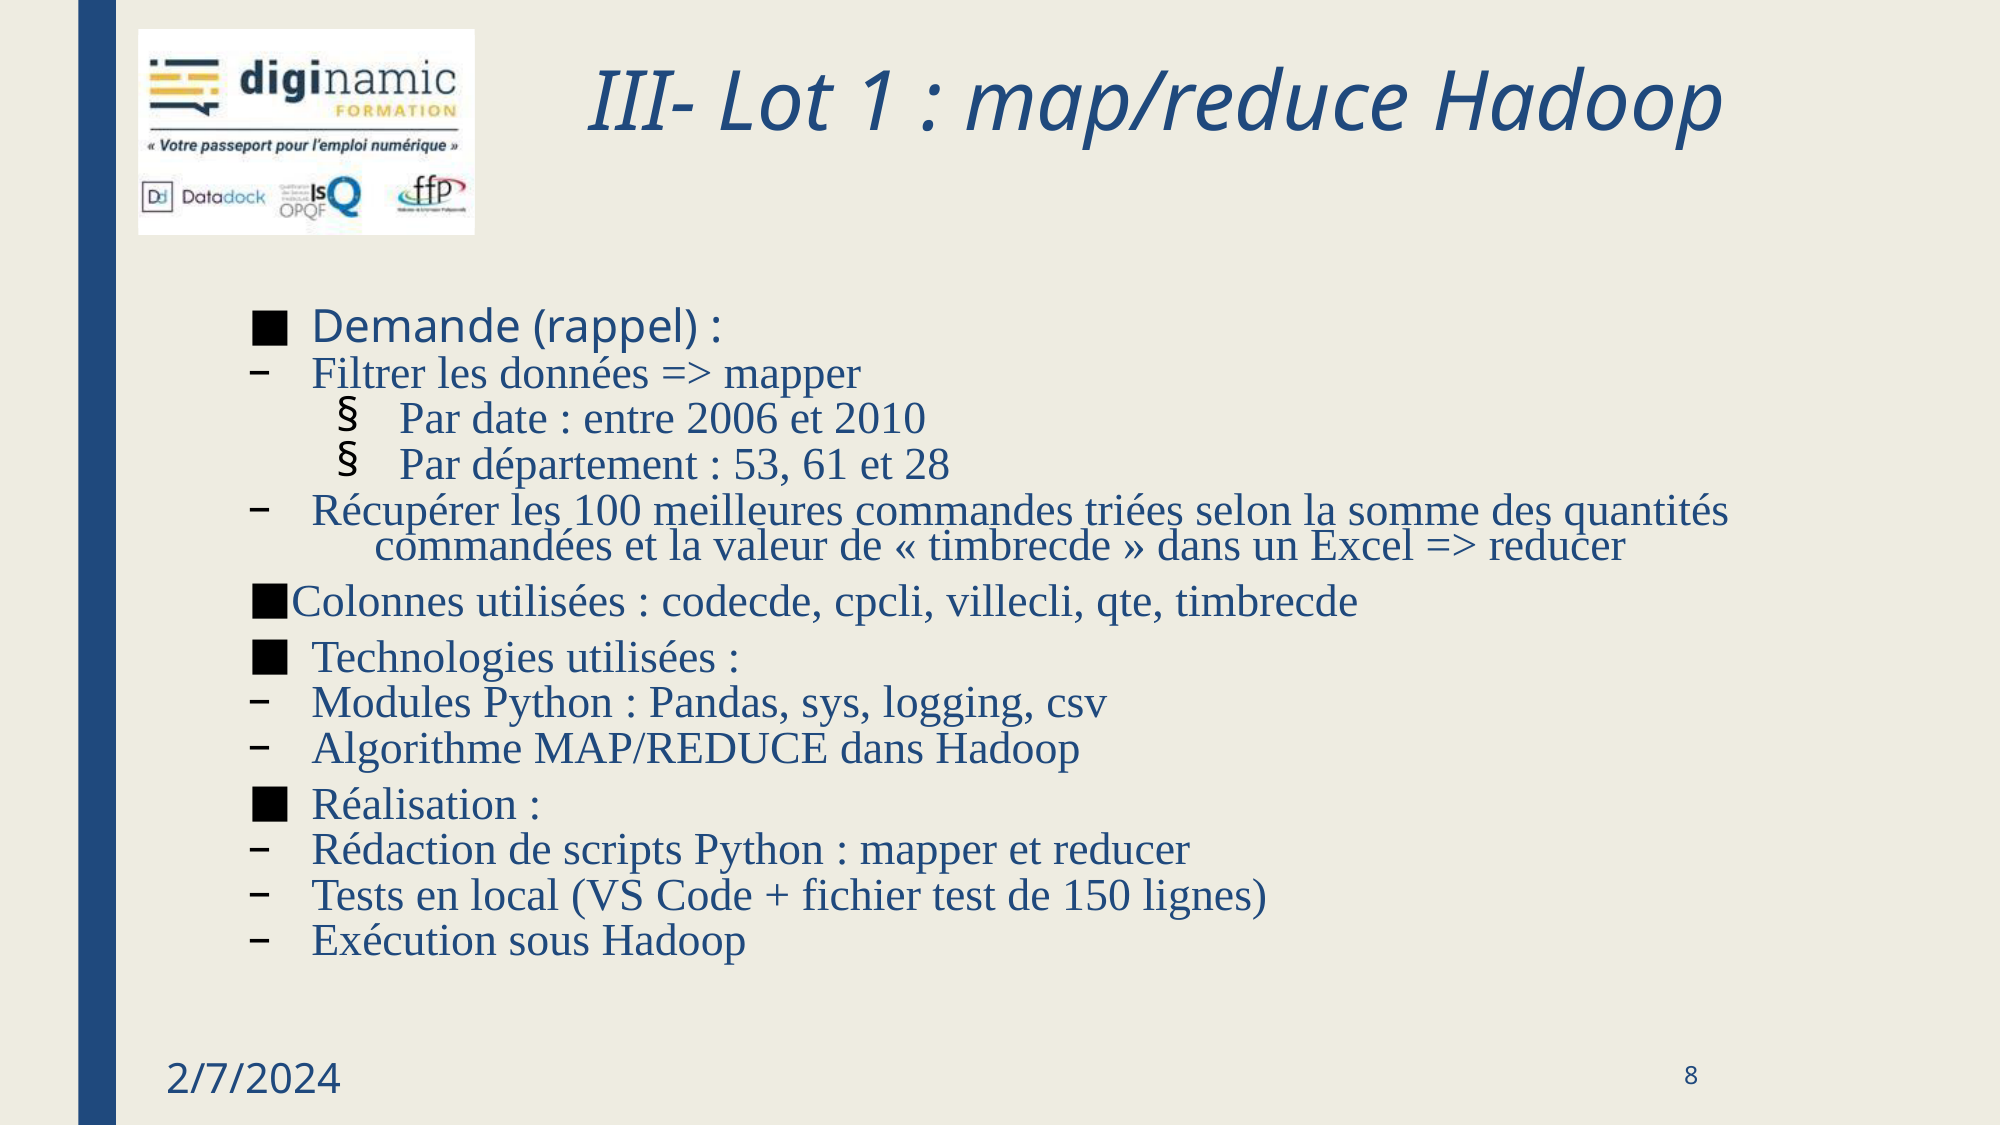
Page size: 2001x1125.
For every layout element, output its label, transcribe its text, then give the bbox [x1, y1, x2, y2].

text_box Demande (rappel) : Filtrer les données => mapper Par date : entre 2006 et 2010 Par département : 53, 61 et 28 Récupérer les 100 meilleures commandes triées selon la somme des quantités commandées et la valeur de « timbrecde » dans un Excel => reducer Colonnes utilisées : codecde, cpcli, villecli, qte, timbrecde Technologies utilisées : Modules Python : Pandas, sys, logging, csv Algorithme MAP/REDUCE dans Hadoop Réalisation : Rédaction de scripts Python : mapper et reducer Tests en local (VS Code + fichier test de 150 lignes) Exécution sous Hadoop [233, 307, 1928, 1089]
text_box [1669, 1043, 1931, 1110]
text_box 2/7/2024 [151, 1043, 389, 1110]
title III- Lot 1 : map/reduce Hadoop [516, 51, 1801, 163]
